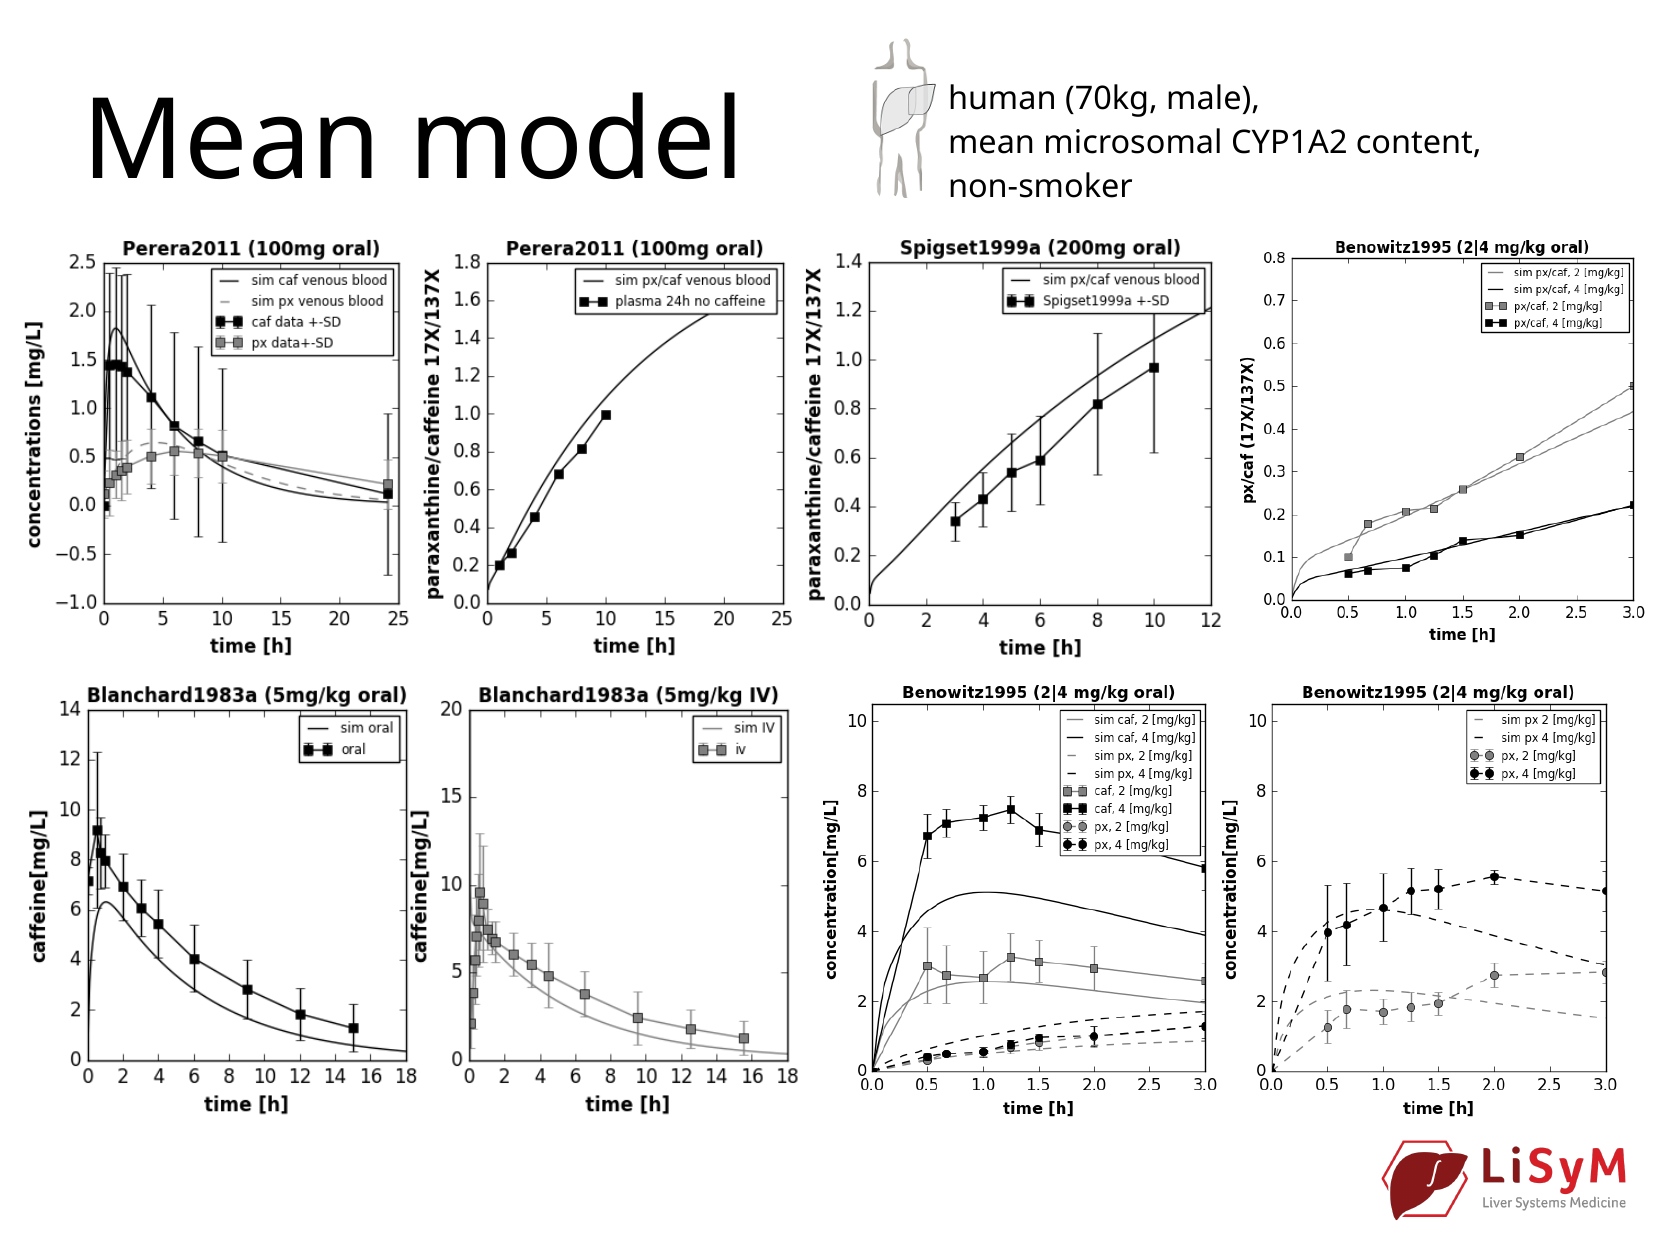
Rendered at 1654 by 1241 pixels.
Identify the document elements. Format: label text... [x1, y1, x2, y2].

picture [1380, 1139, 1627, 1222]
list human (70kg, male), mean microsomal CYP1A2 content, non-smoker [948, 74, 1483, 210]
picture [867, 32, 937, 198]
picture [18, 675, 810, 1126]
title Mean model [82, 31, 1571, 231]
picture [813, 675, 1626, 1126]
picture [15, 228, 1653, 669]
